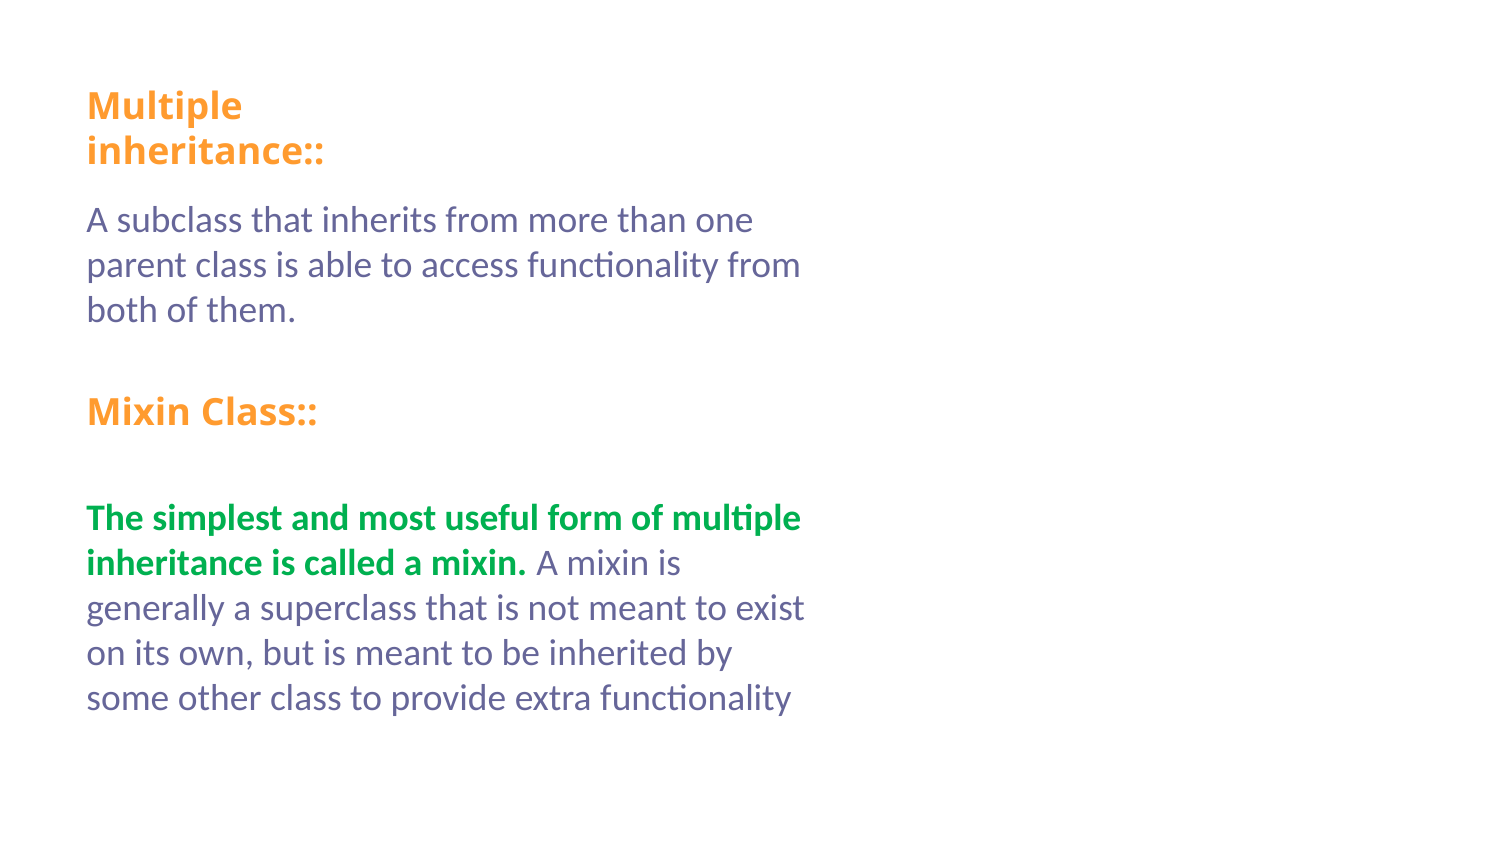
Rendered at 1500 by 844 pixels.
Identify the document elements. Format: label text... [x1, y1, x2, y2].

text_box The simplest and most useful form of multiple inheritance is called a mixin. A mixin is generally a superclass that is not meant to exist on its own, but is meant to be inherited by some other class to provide extra functionality [71, 486, 822, 726]
text_box Multiple inheritance:: [71, 74, 480, 179]
text_box A subclass that inherits from more than one parent class is able to access functionality from both of them. [71, 188, 822, 338]
text_box Mixin Class:: [71, 380, 343, 441]
